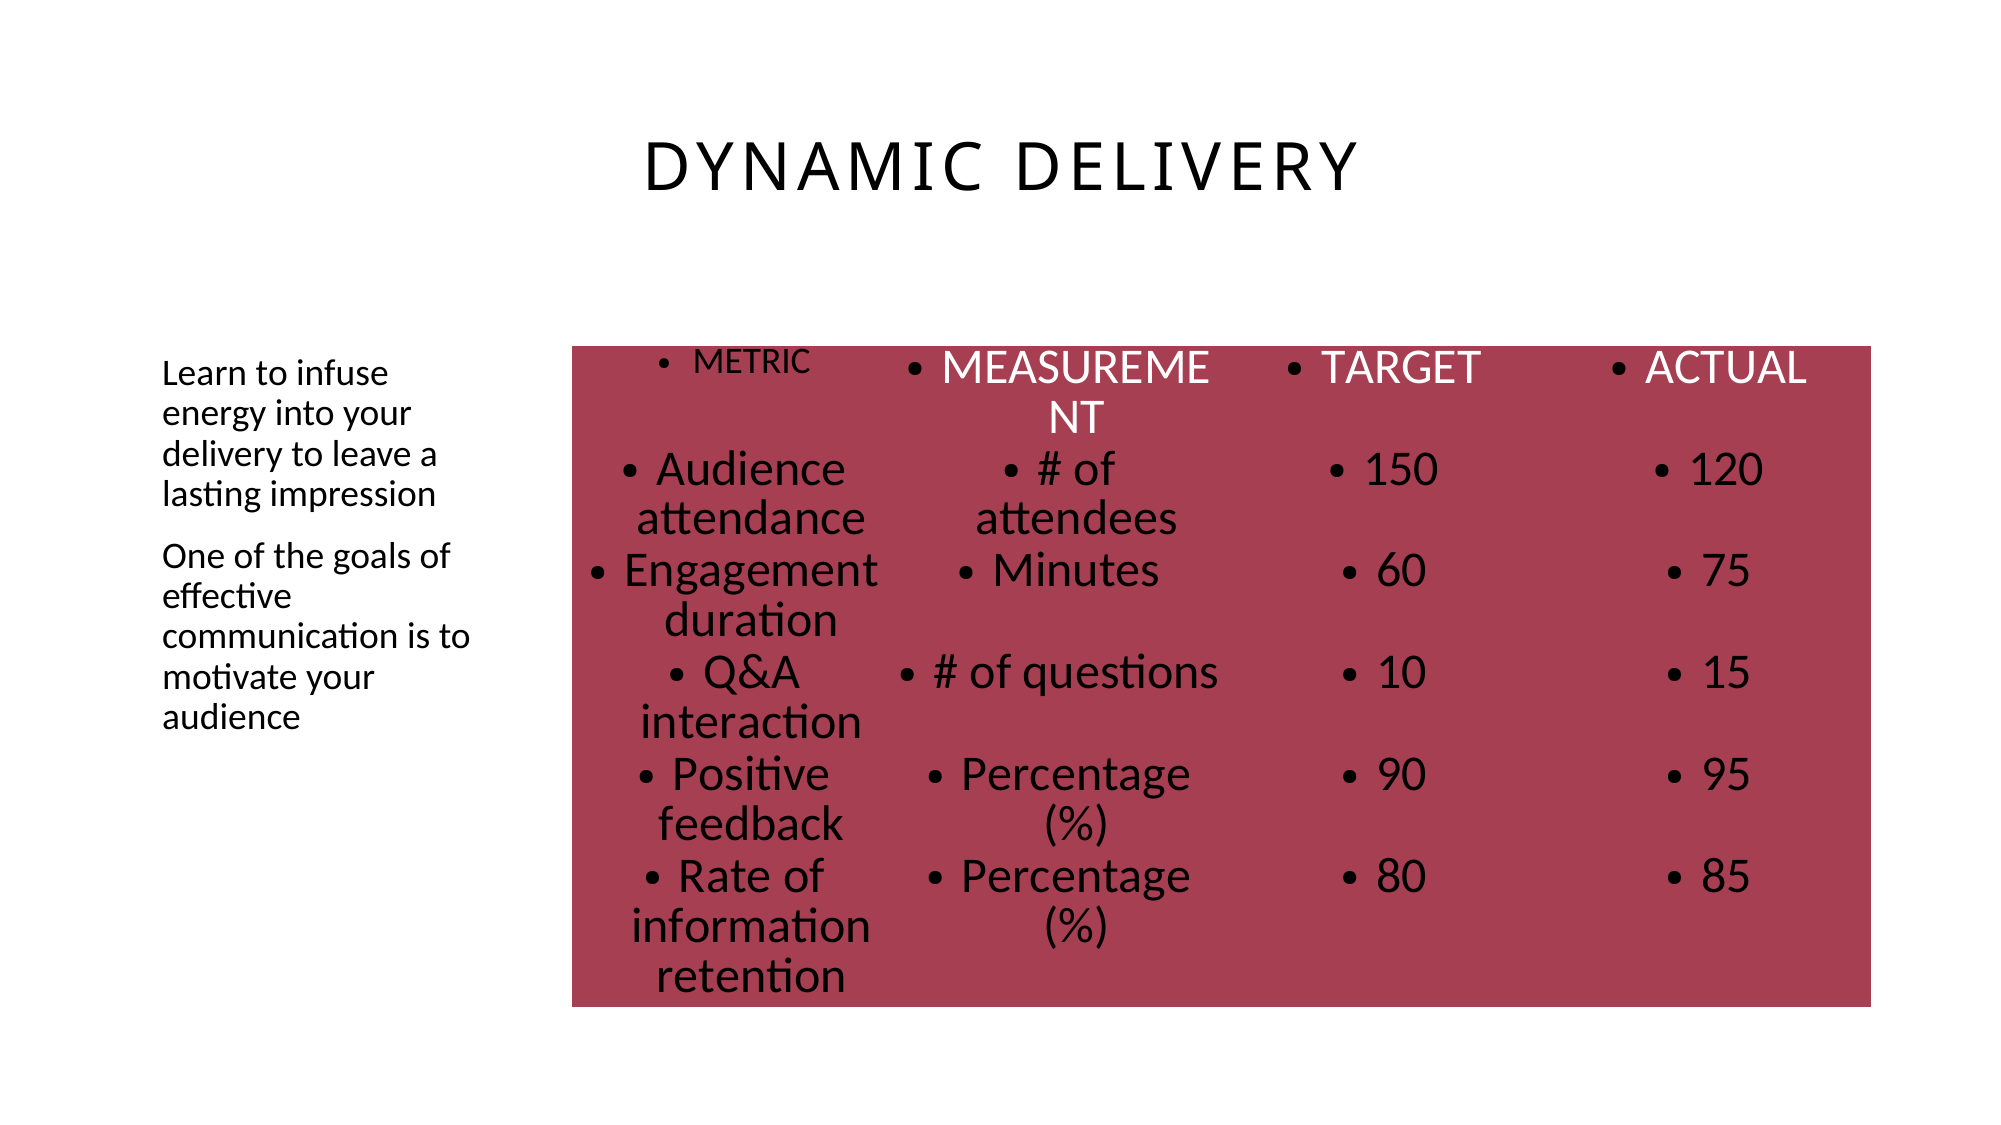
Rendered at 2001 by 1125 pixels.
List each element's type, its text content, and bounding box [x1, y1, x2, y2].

table_cell Q&A interaction [572, 651, 896, 753]
table_cell Percentage (%) [896, 753, 1221, 855]
table_cell 60 [1221, 549, 1546, 651]
table_cell 150 [1221, 447, 1546, 549]
table_cell 85 [1546, 855, 1871, 1007]
table_header ACTUAL [1546, 346, 1871, 447]
table_header METRIC [572, 346, 896, 447]
table_cell # of questions [896, 651, 1221, 753]
table_cell 120 [1546, 447, 1871, 549]
table_cell 75 [1546, 549, 1871, 651]
table_header TARGET [1221, 346, 1546, 447]
title Dynamic delivery [137, 60, 1863, 278]
table_cell 80 [1221, 855, 1546, 1007]
table_cell Rate of information retention [572, 855, 896, 1007]
table_header MEASUREMENT [896, 346, 1221, 447]
table_cell Audience attendance [572, 447, 896, 549]
table_cell 95 [1546, 753, 1871, 855]
table_cell Minutes [896, 549, 1221, 651]
table_cell Positive feedback [572, 753, 896, 855]
table_cell 15 [1546, 651, 1871, 753]
table_cell # of attendees [896, 447, 1221, 549]
table_cell Percentage (%) [896, 855, 1221, 1007]
table_cell Engagement duration [572, 549, 896, 651]
list Learn to infuse energy into your delivery to leave a lasting impression One of the goals of effective communication is to motivate your audience [146, 345, 487, 942]
table_cell 90 [1221, 753, 1546, 855]
table_cell 10 [1221, 651, 1546, 753]
